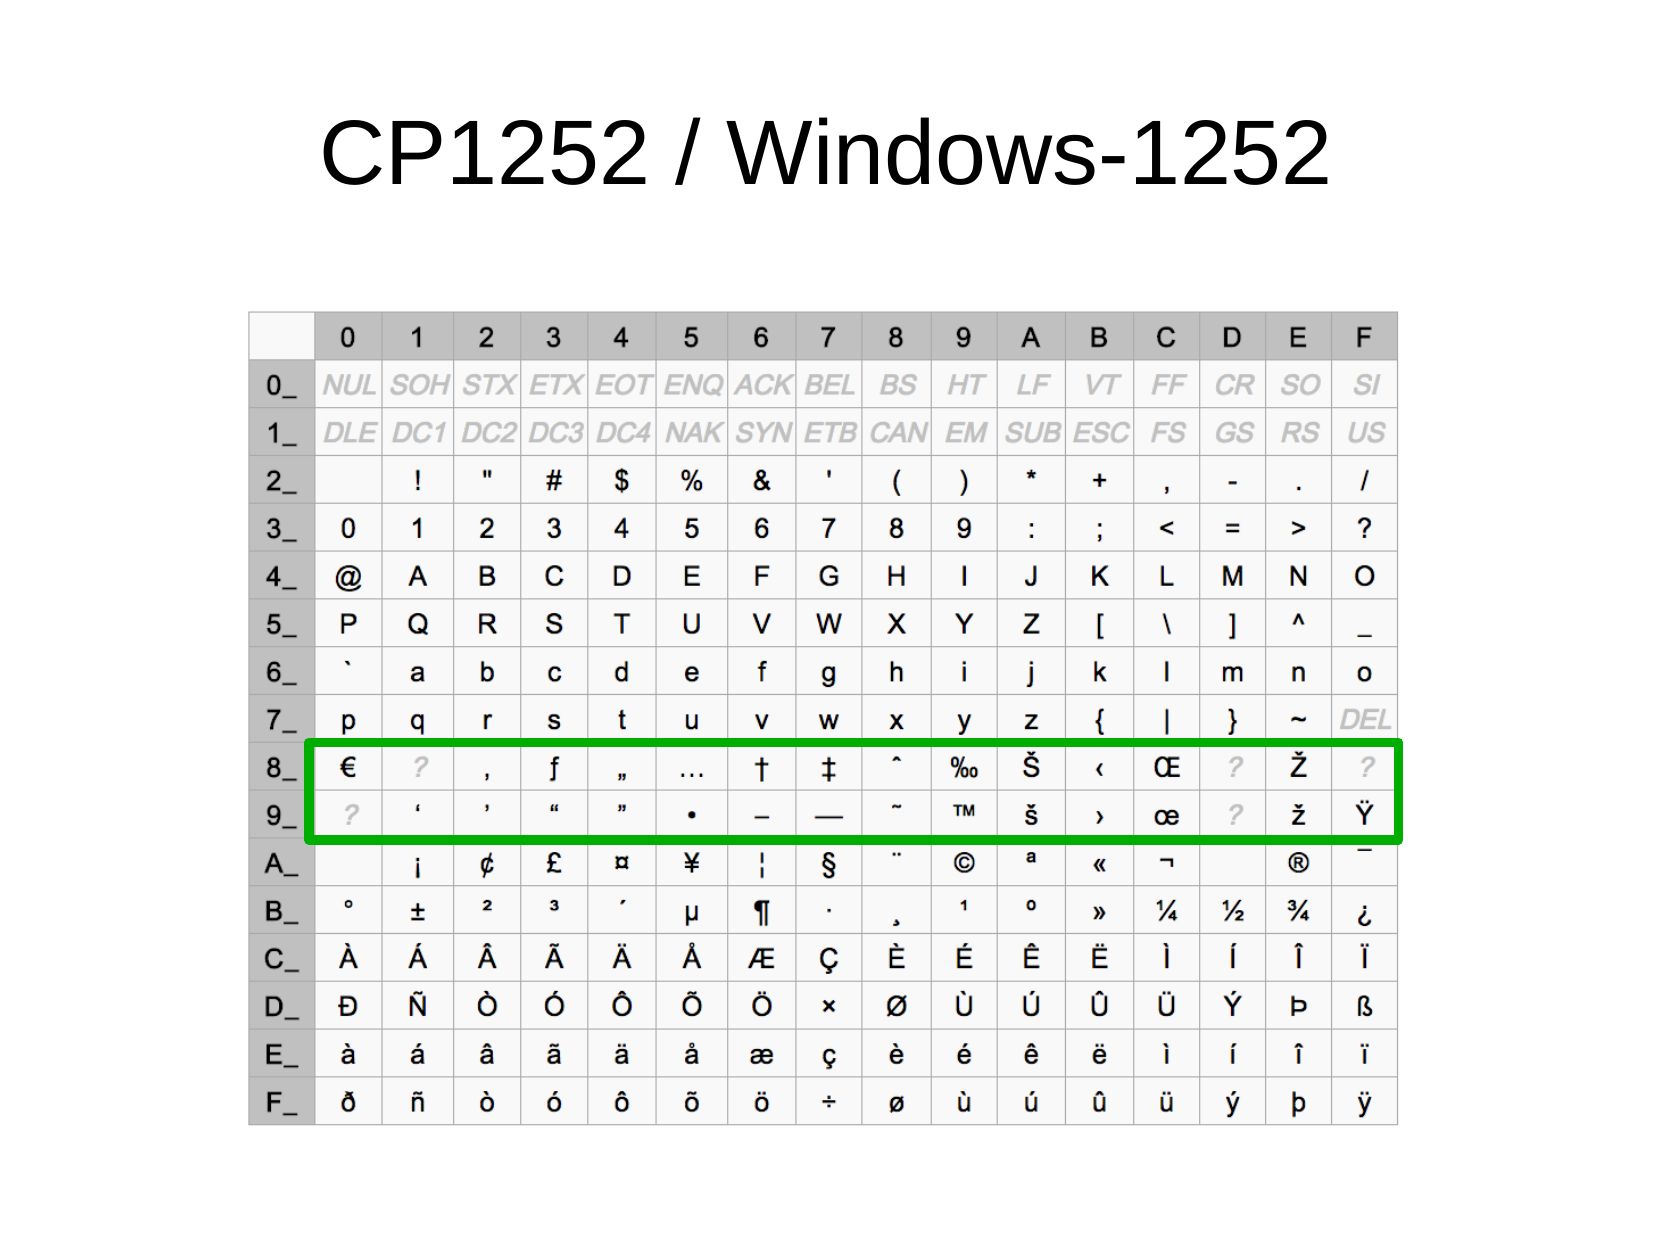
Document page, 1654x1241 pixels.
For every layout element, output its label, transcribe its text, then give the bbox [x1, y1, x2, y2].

picture [245, 307, 1405, 1131]
title CP1252 / Windows-1252 [82, 49, 1571, 257]
